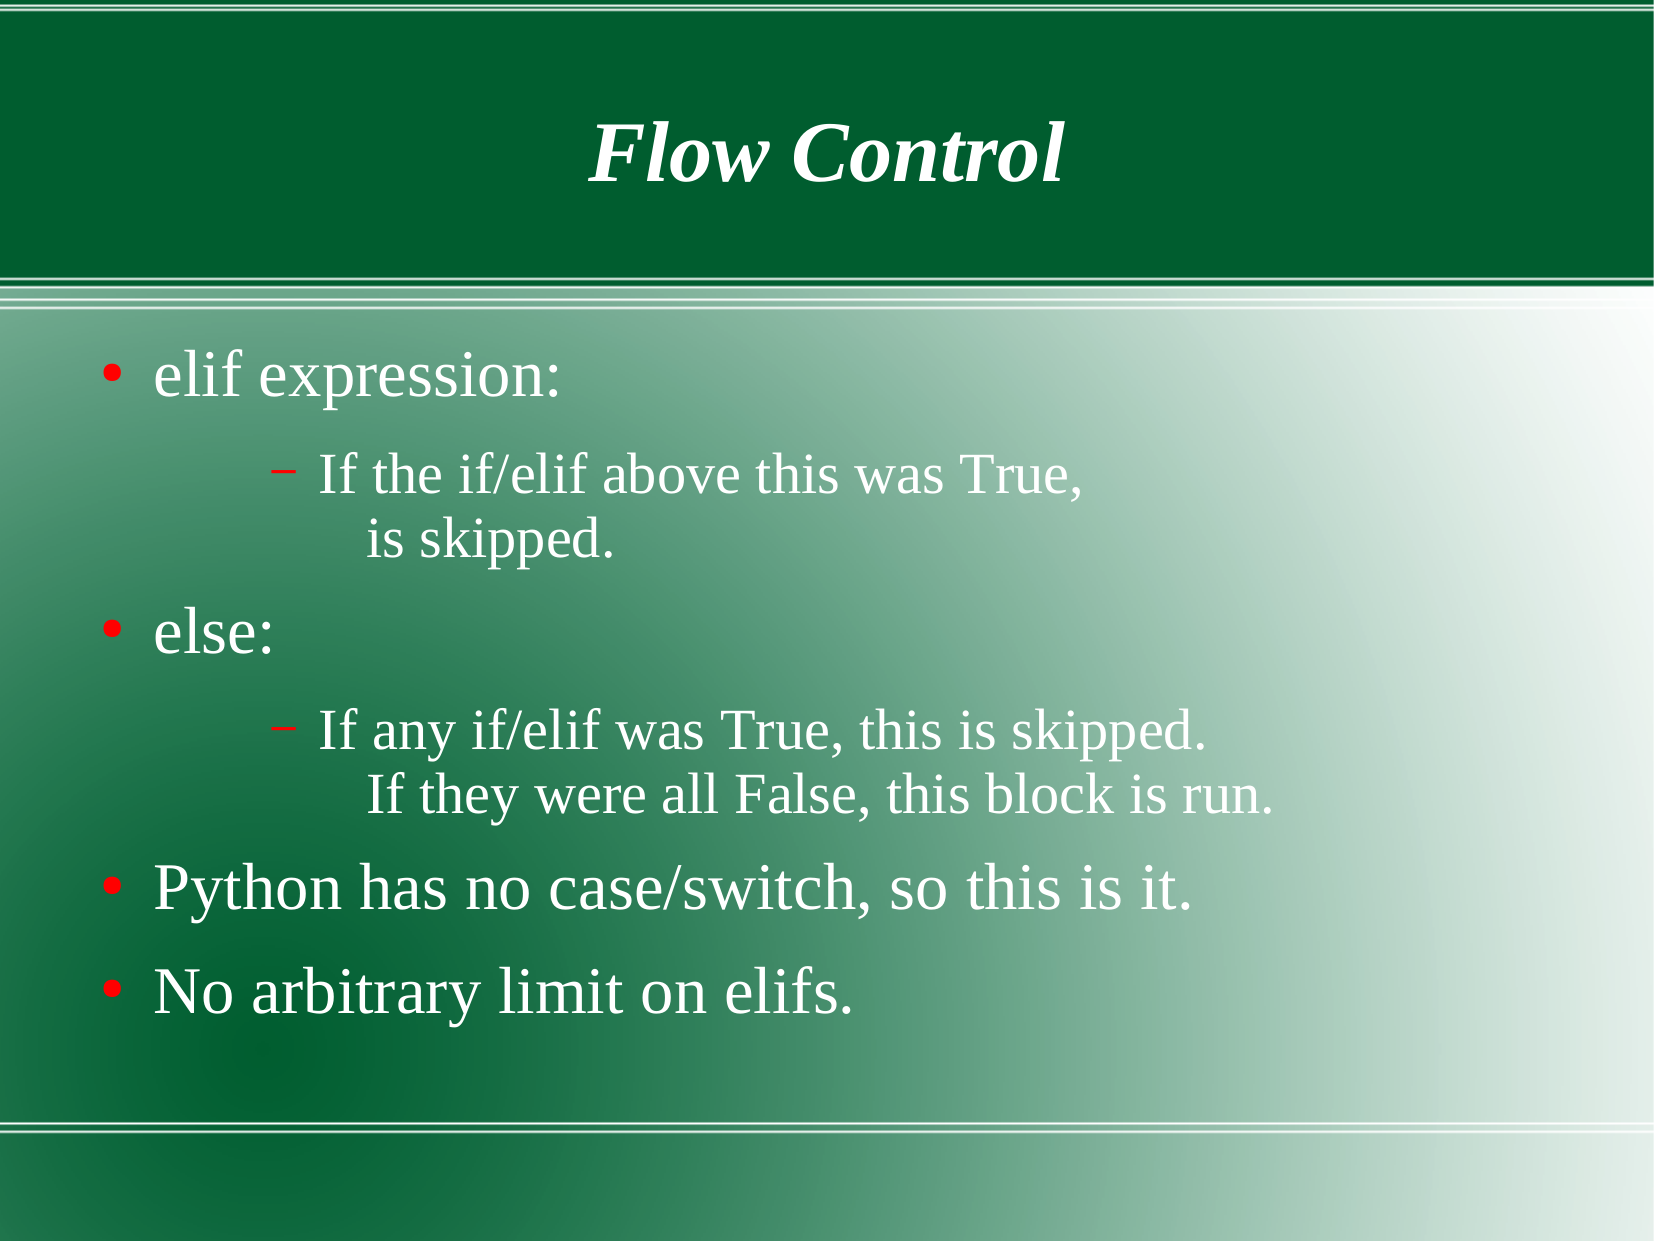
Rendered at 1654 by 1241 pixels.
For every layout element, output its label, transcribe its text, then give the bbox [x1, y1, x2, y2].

title Flow Control [82, 49, 1571, 257]
picture [0, 0, 1654, 1241]
list elif expression: If the if/elif above this was True, is skipped. else: If any if/elif was True, this is skipped. If they were all False, this block is run. Python has no case/switch, so this is it. No arbitrary limit on elifs. [82, 337, 1571, 1156]
